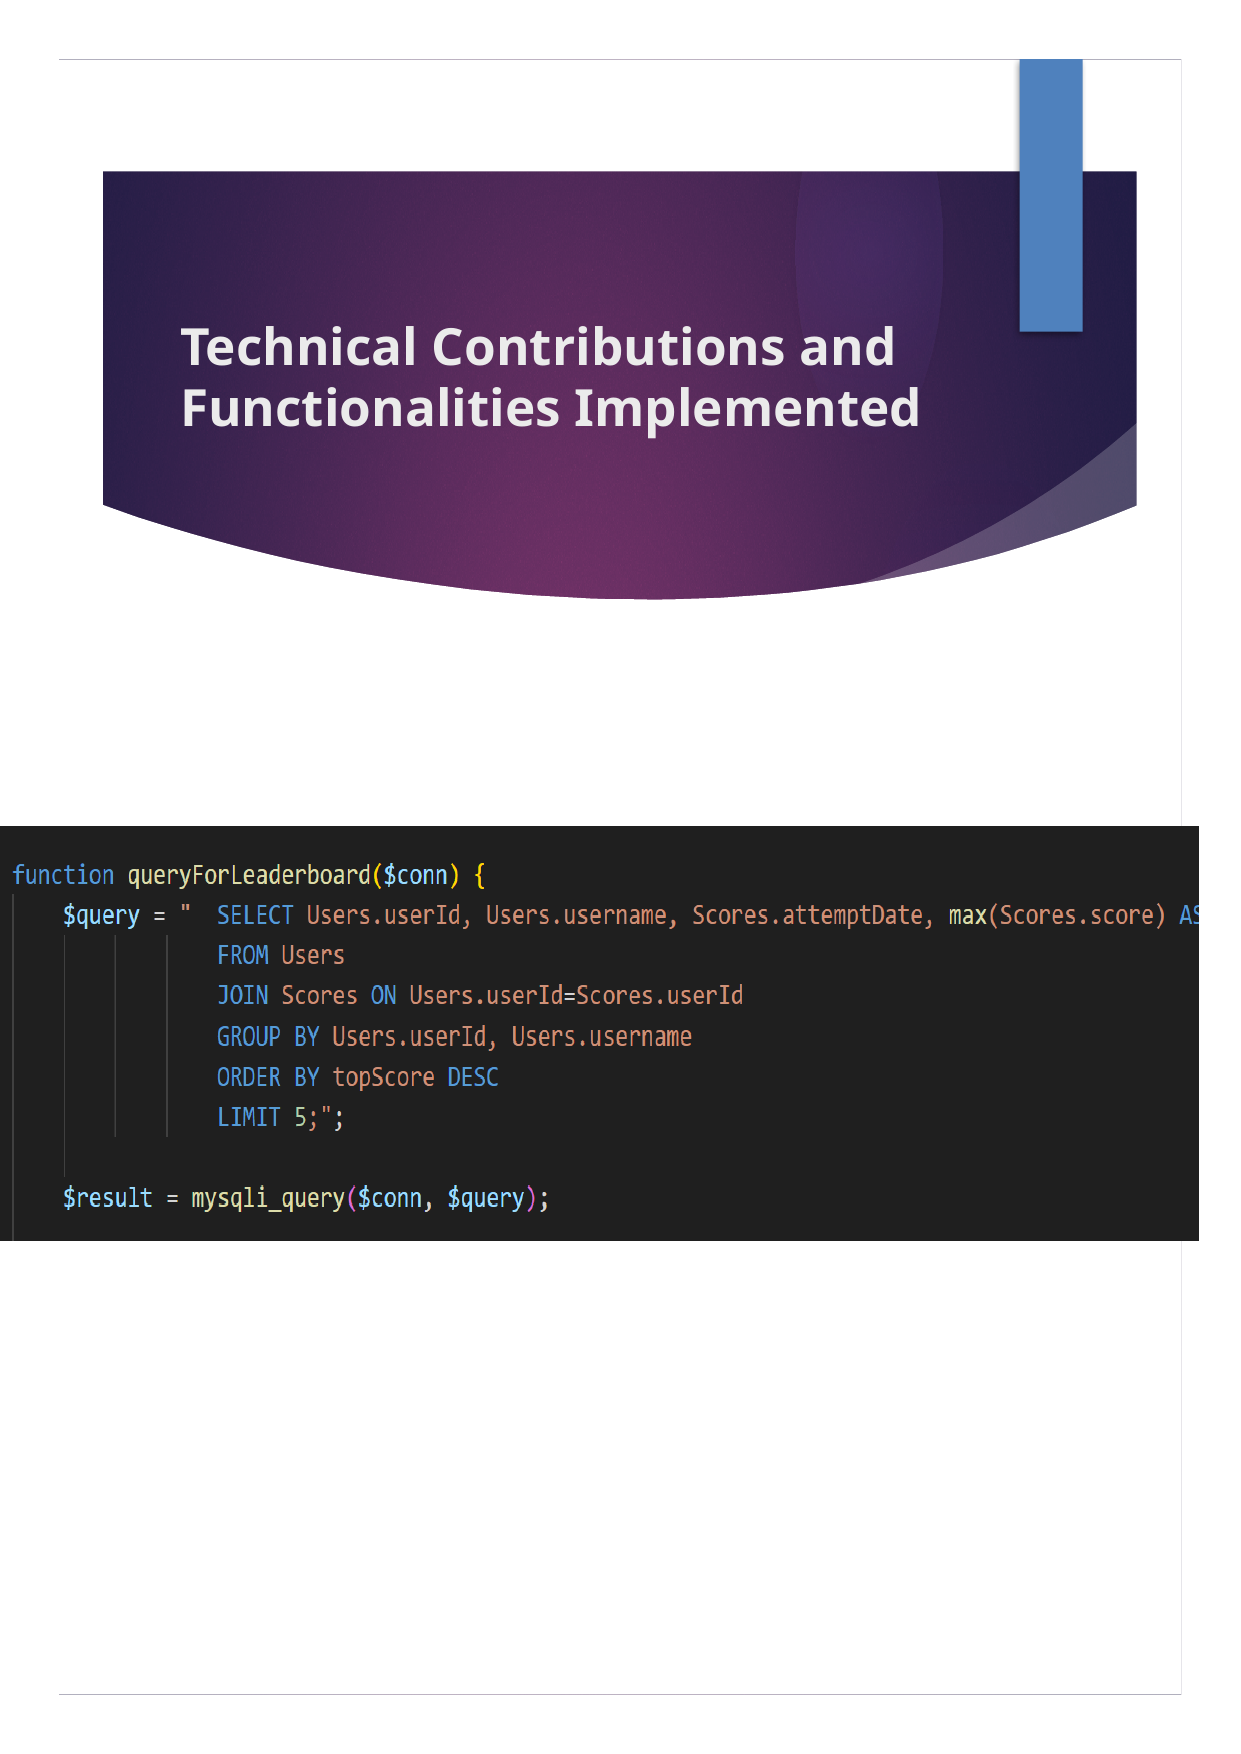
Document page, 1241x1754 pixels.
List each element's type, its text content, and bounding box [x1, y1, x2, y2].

picture [0, 826, 1199, 1241]
title Technical Contributions and Functionalities Implemented [165, 291, 972, 460]
picture [103, 172, 1136, 599]
